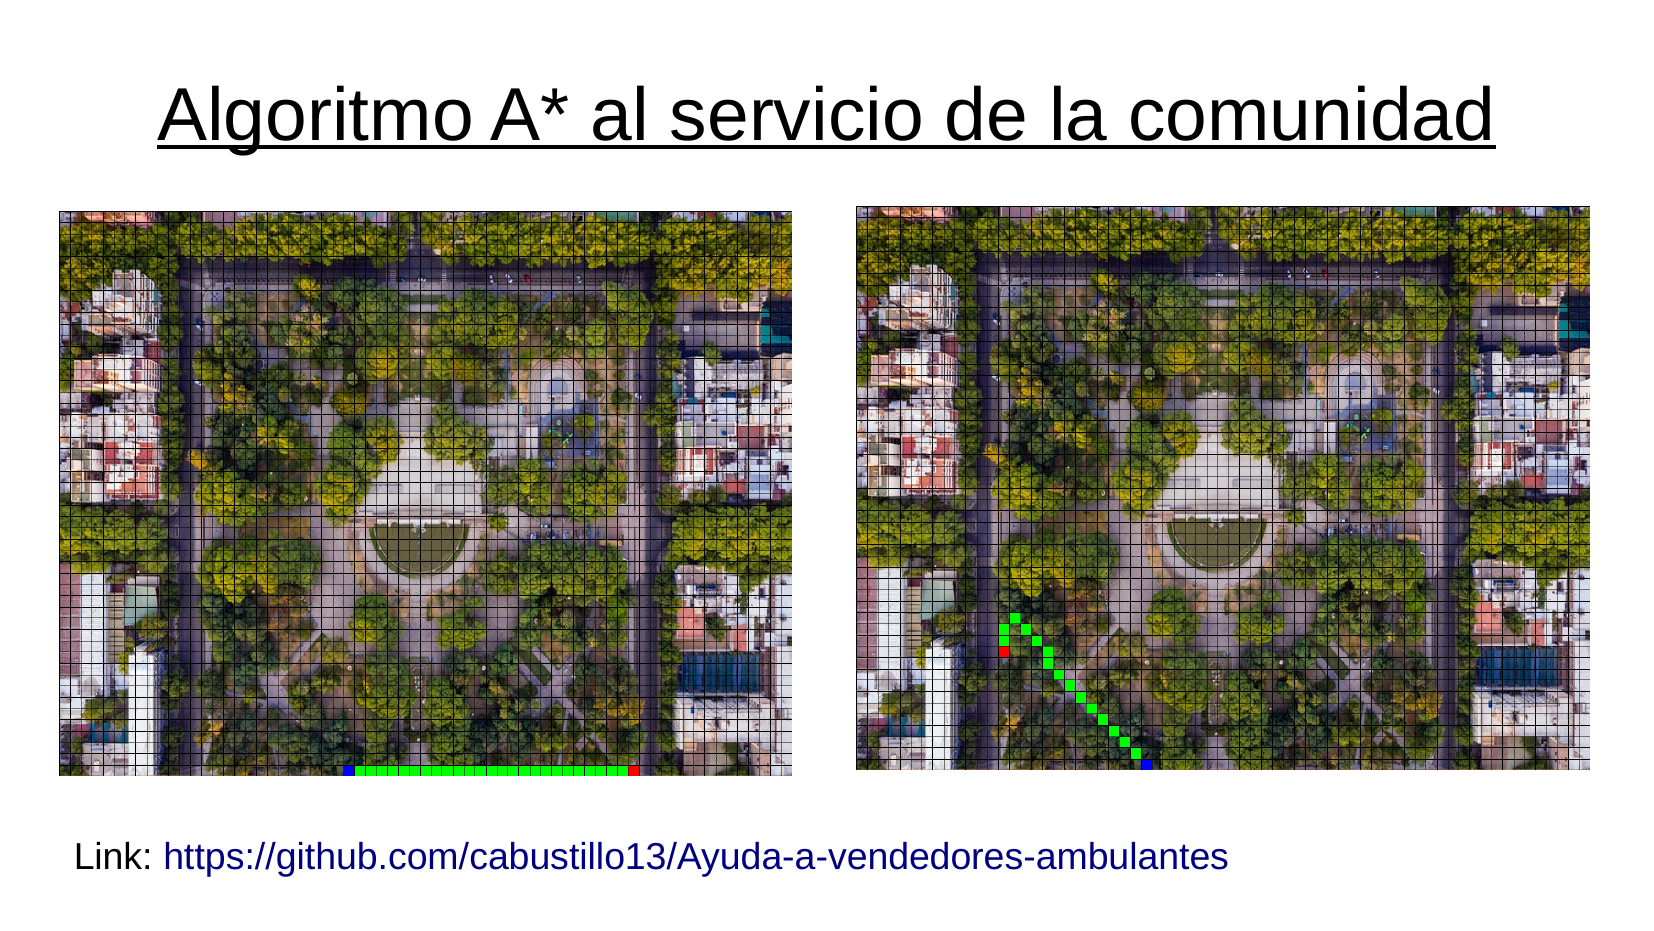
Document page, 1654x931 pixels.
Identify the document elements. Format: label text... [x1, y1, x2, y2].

picture [856, 206, 1590, 771]
title Algoritmo A* al servicio de la comunidad [82, 37, 1571, 193]
picture [59, 211, 792, 744]
text_box Link: https://github.com/cabustillo13/Ayuda-a-vendedores-ambulantes [59, 744, 1477, 931]
